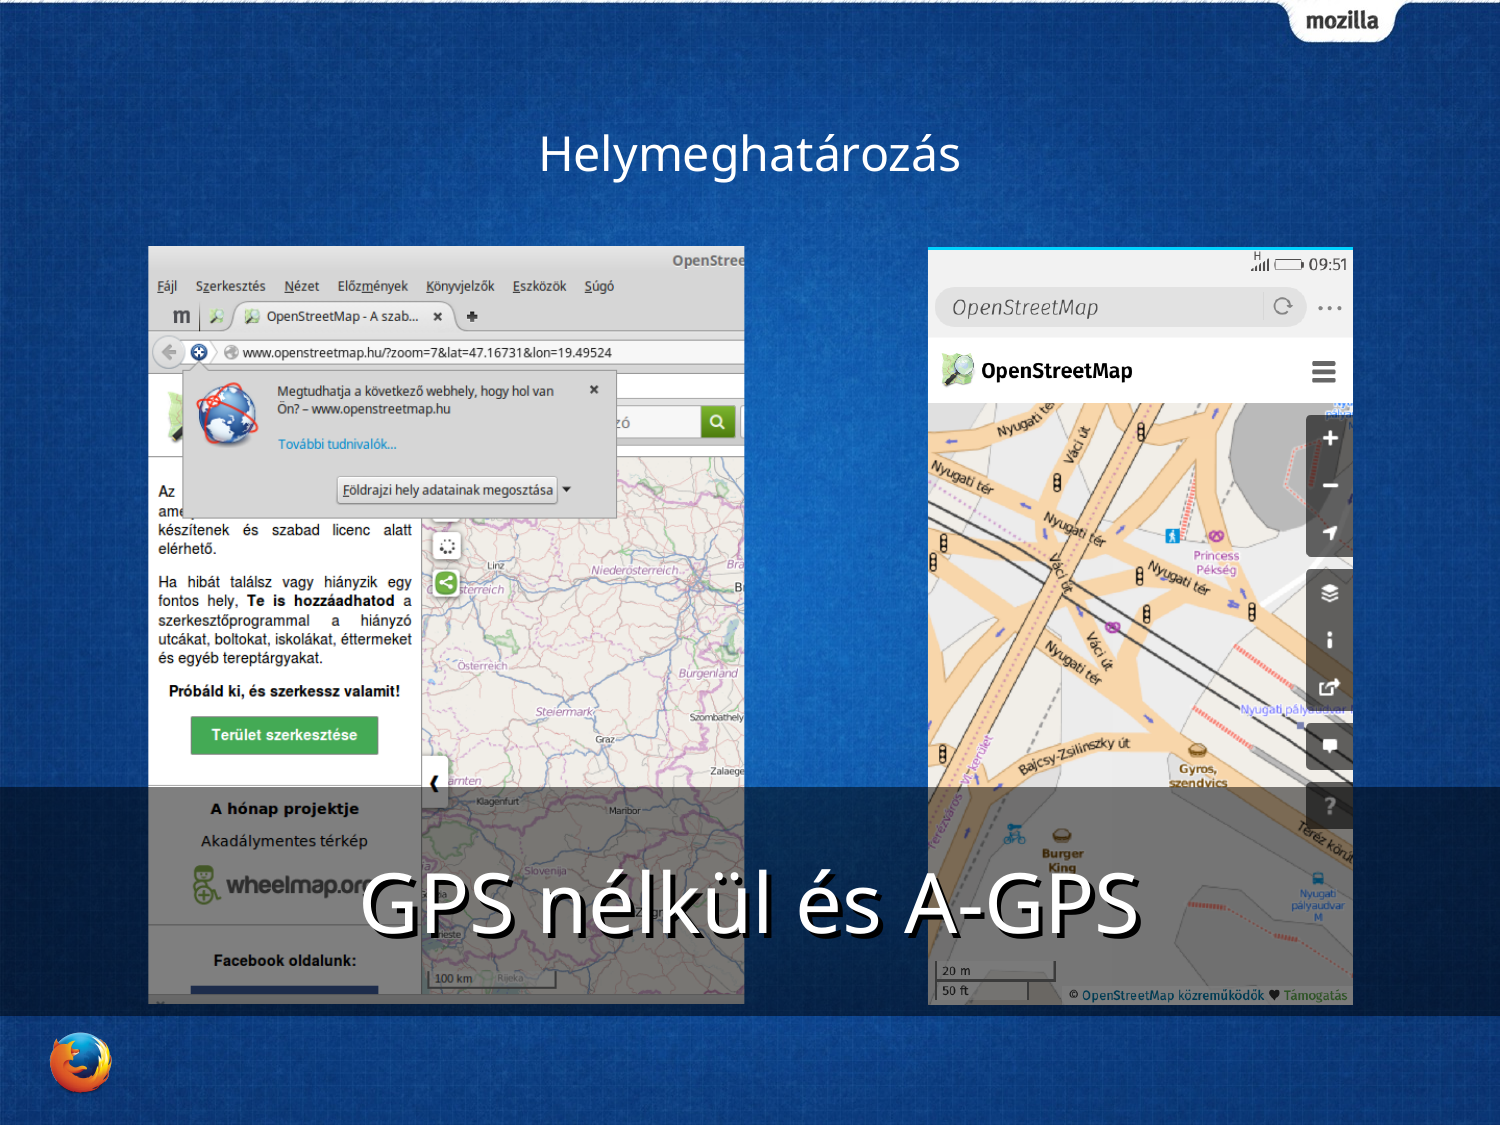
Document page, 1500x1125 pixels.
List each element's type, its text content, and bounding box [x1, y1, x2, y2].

picture [0, 0, 1500, 787]
text_box GPS nélkül és A-GPS [0, 787, 1500, 1016]
title Helymeghatározás [75, 45, 1425, 233]
picture [0, 1016, 1500, 1125]
